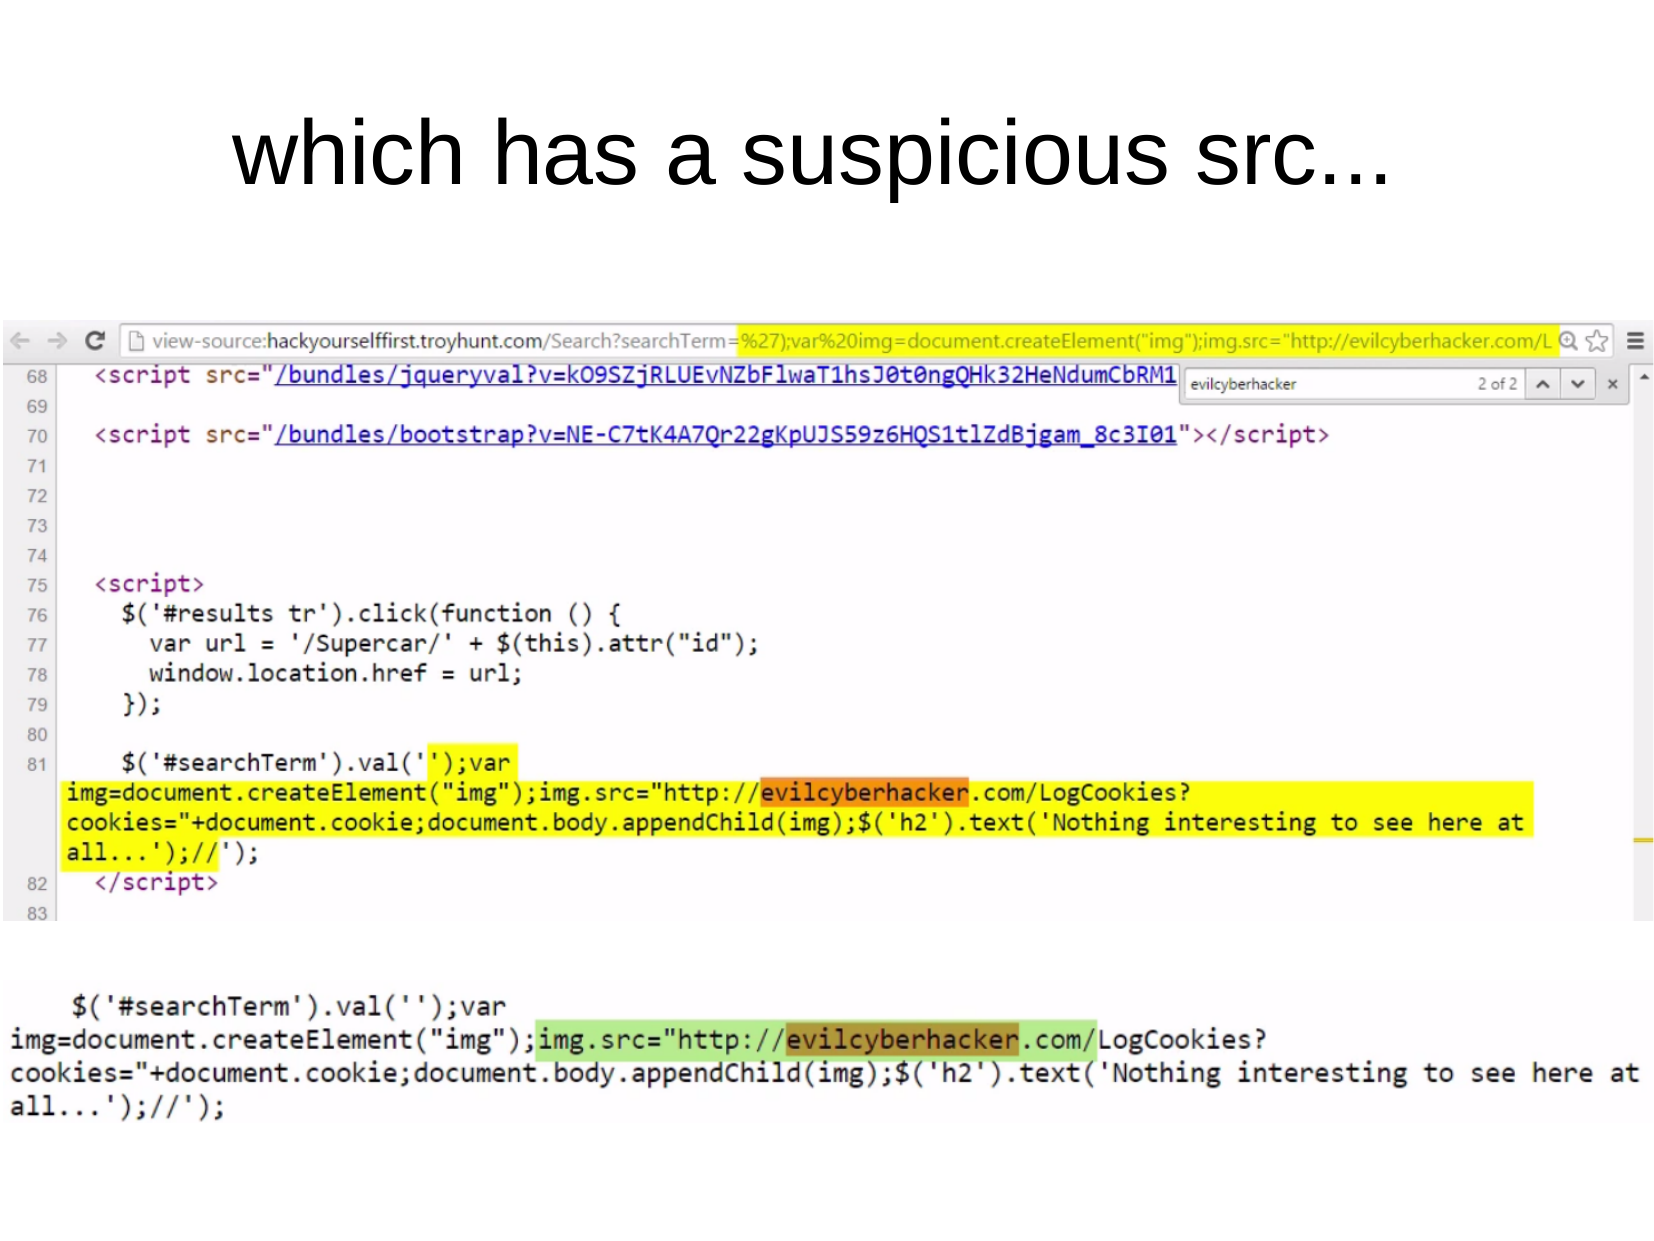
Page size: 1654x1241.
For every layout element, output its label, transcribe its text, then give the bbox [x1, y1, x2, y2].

picture [3, 320, 1654, 921]
title which has a suspicious src... [82, 49, 1571, 257]
picture [3, 980, 1654, 1124]
